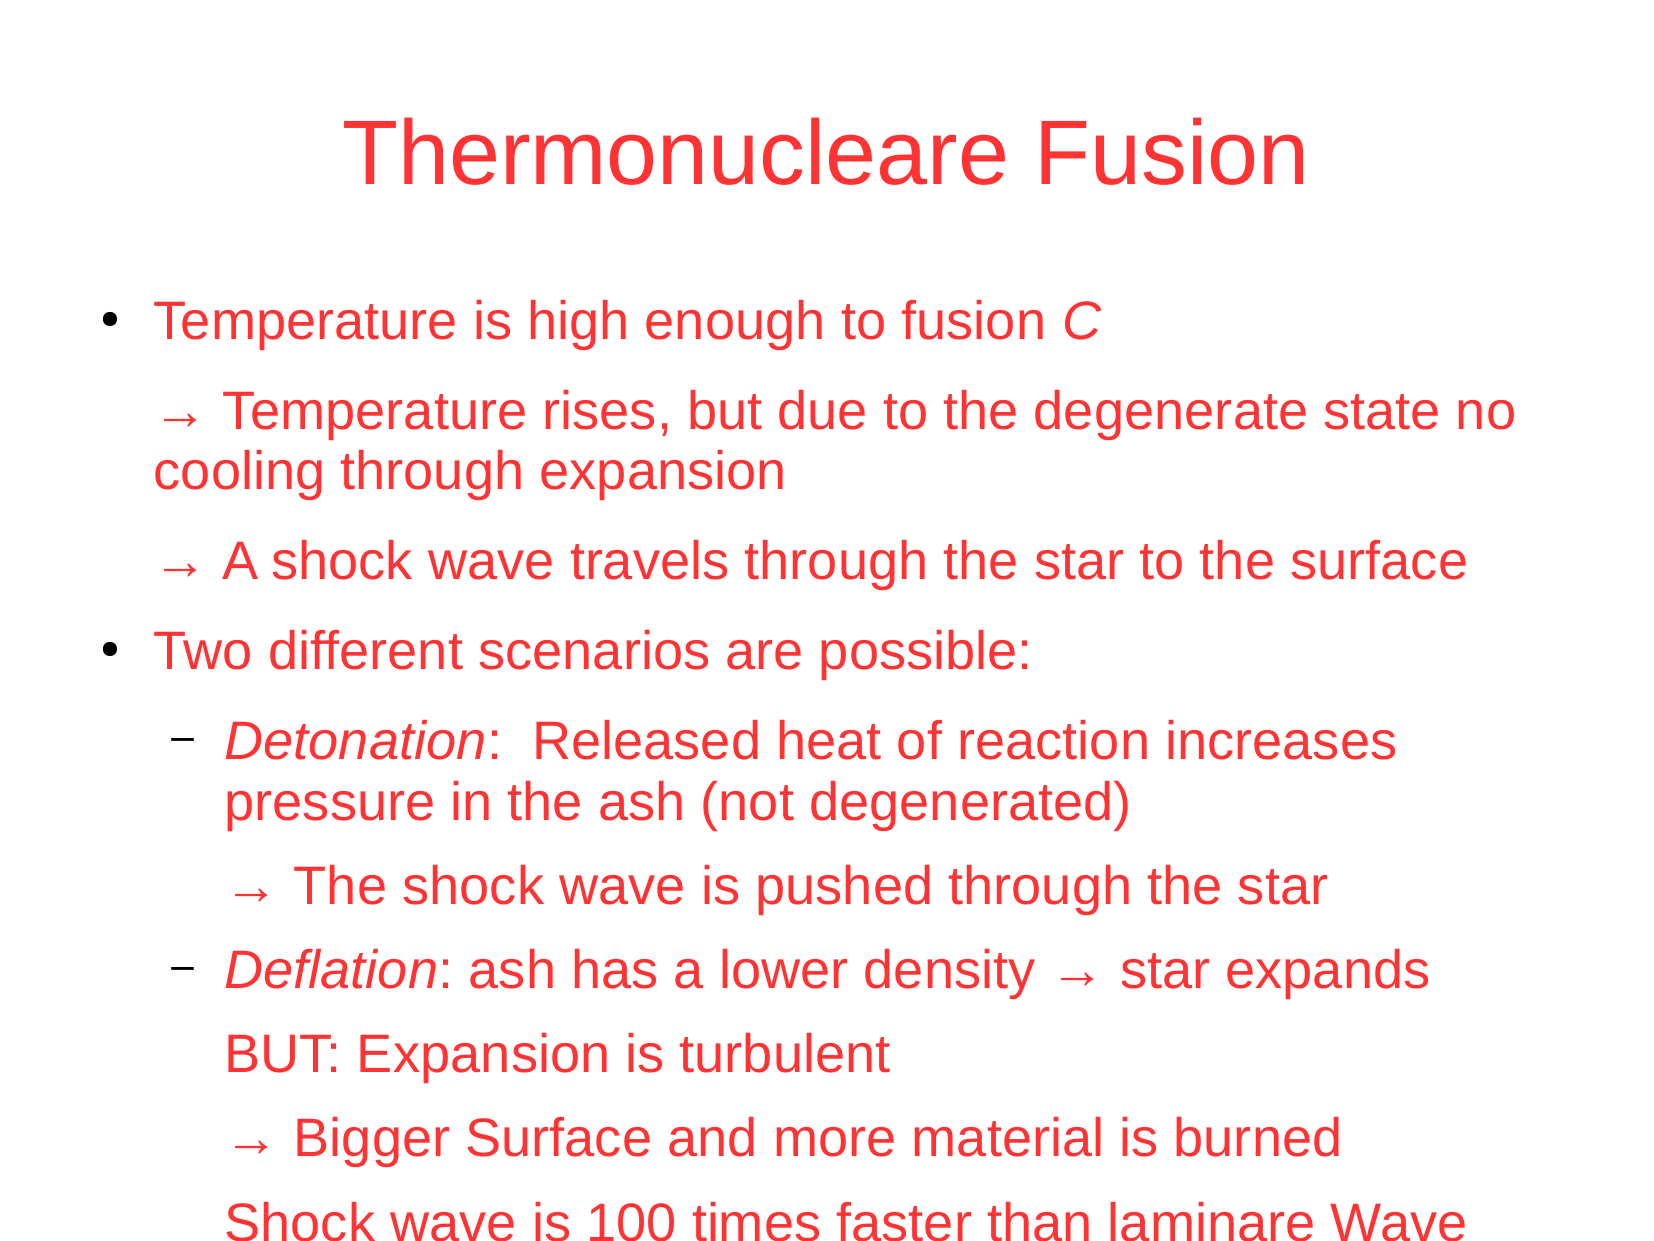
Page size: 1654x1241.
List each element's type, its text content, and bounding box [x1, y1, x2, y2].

title Thermonucleare Fusion [82, 49, 1571, 257]
list Temperature is high enough to fusion C → Temperature rises, but due to the degenerate state no cooling through expansion → A shock wave travels through the star to the surface Two different scenarios are possible: Detonation: Released heat of reaction increases pressure in the ash (not degenerated) → The shock wave is pushed through the star Deflation: ash has a lower density → star expands BUT: Expansion is turbulent → Bigger Surface and more material is burned Shock wave is 100 times faster than laminare Wave [82, 290, 1560, 1241]
